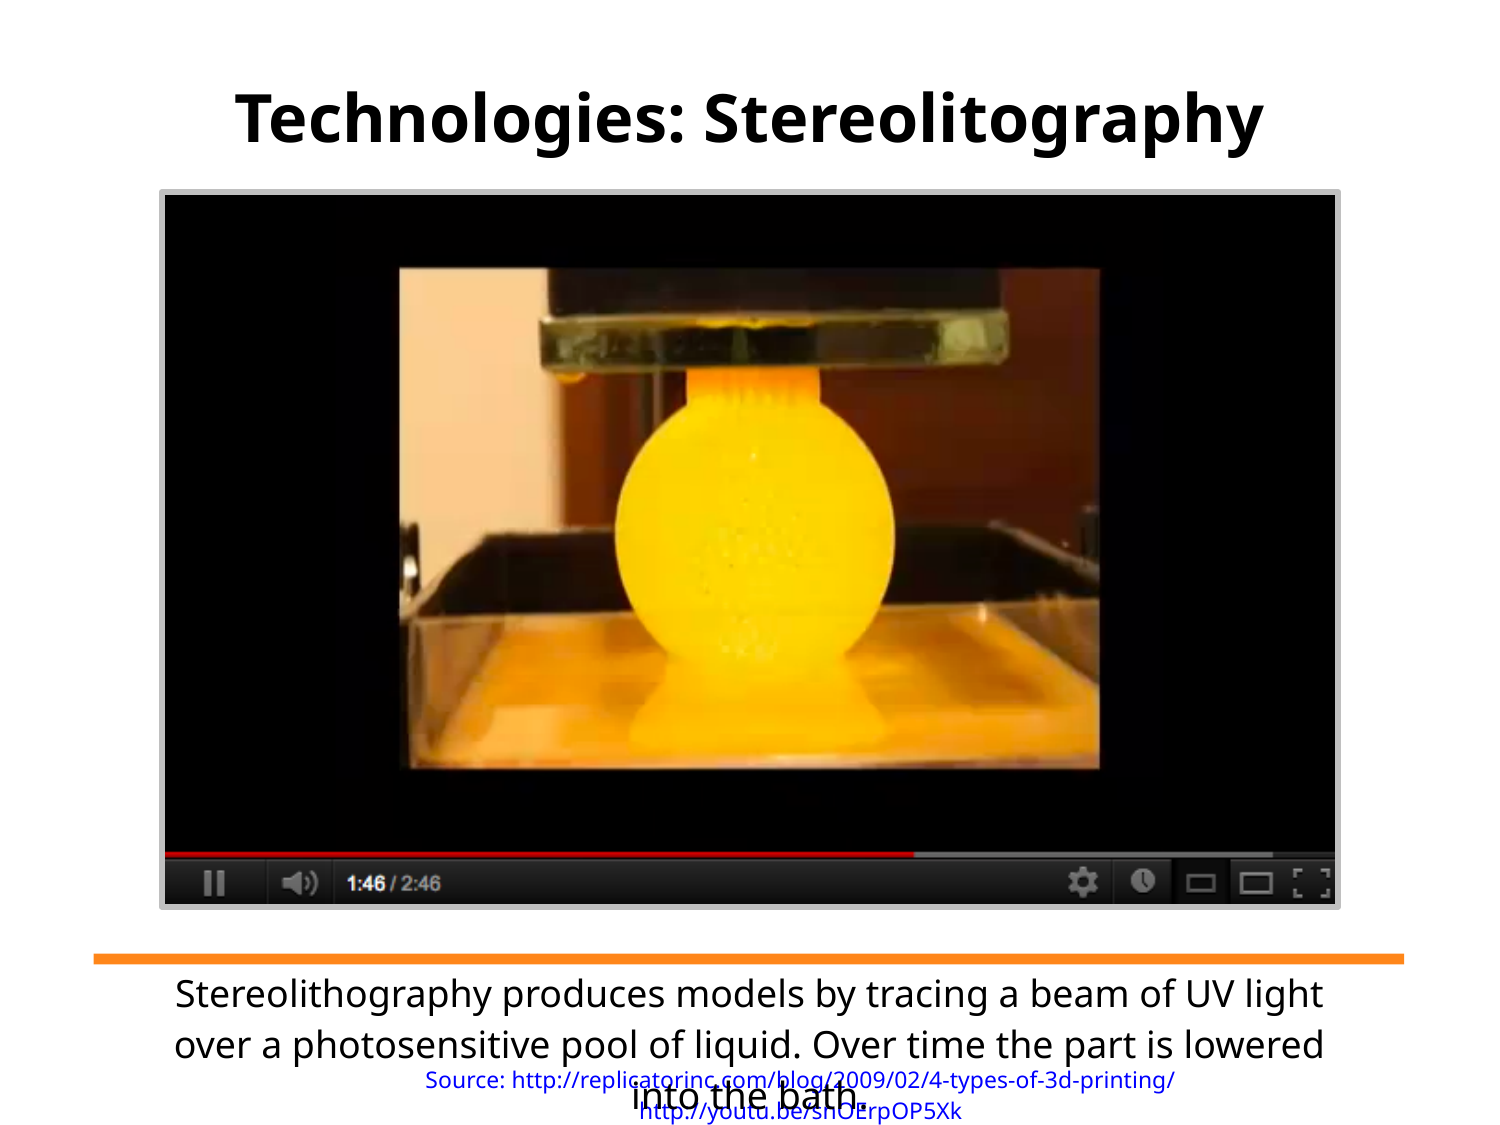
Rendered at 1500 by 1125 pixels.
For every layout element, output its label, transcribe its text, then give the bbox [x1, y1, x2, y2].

text_box Source: http://replicatorinc.com/blog/2009/02/4-types-of-3d-printing/ http://youtu.be/snOErpOP5Xk [410, 1064, 1090, 1123]
title Technologies: Stereolitography [75, 44, 1426, 188]
text_box Stereolithography produces models by tracing a beam of UV light over a photosensitive pool of liquid. Over time the part is lowered into the bath. [125, 960, 1375, 1064]
picture [0, 0, 1500, 1125]
